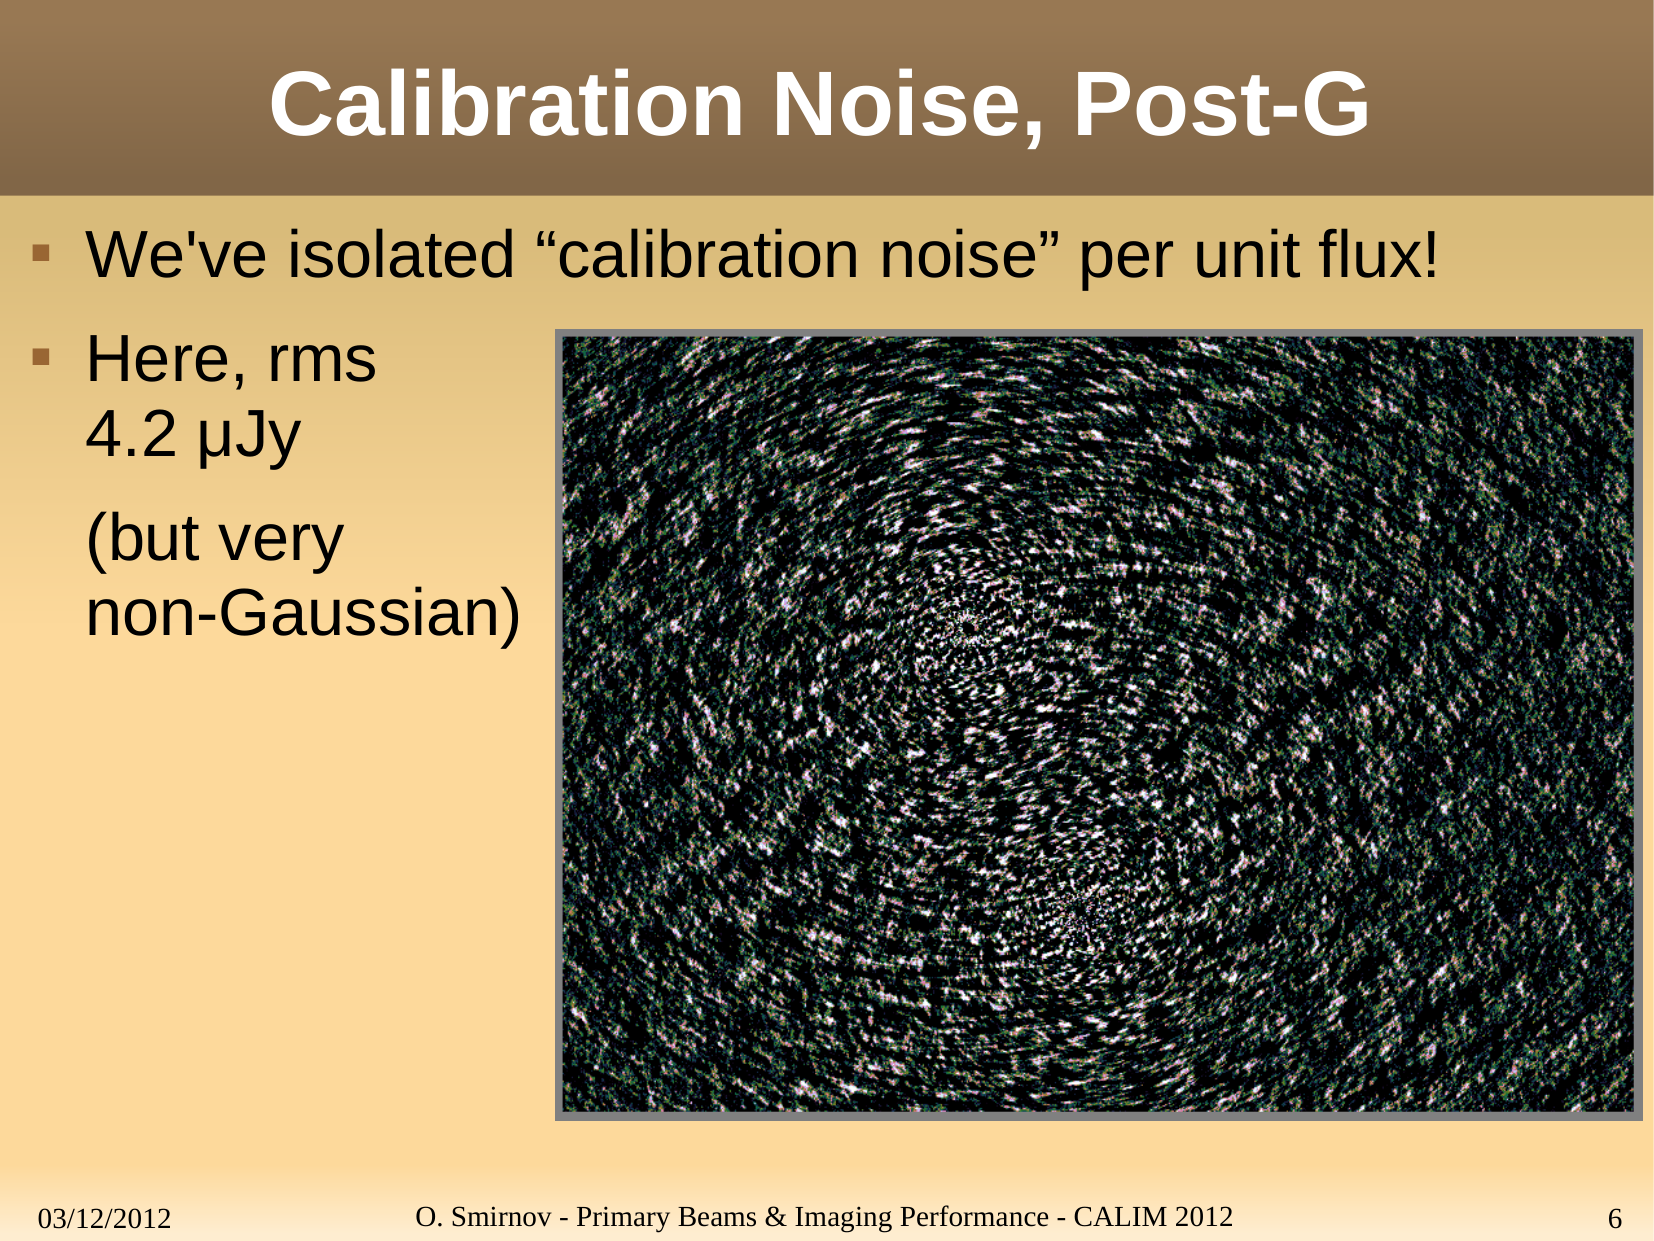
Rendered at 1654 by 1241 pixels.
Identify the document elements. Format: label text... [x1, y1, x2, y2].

title Calibration Noise, Post-G [76, 0, 1565, 208]
picture [0, 0, 1654, 1241]
list We've isolated “calibration noise” per unit flux! Here, rms 4.2 μJy (but very non-Gaussian) [15, 216, 1504, 1036]
